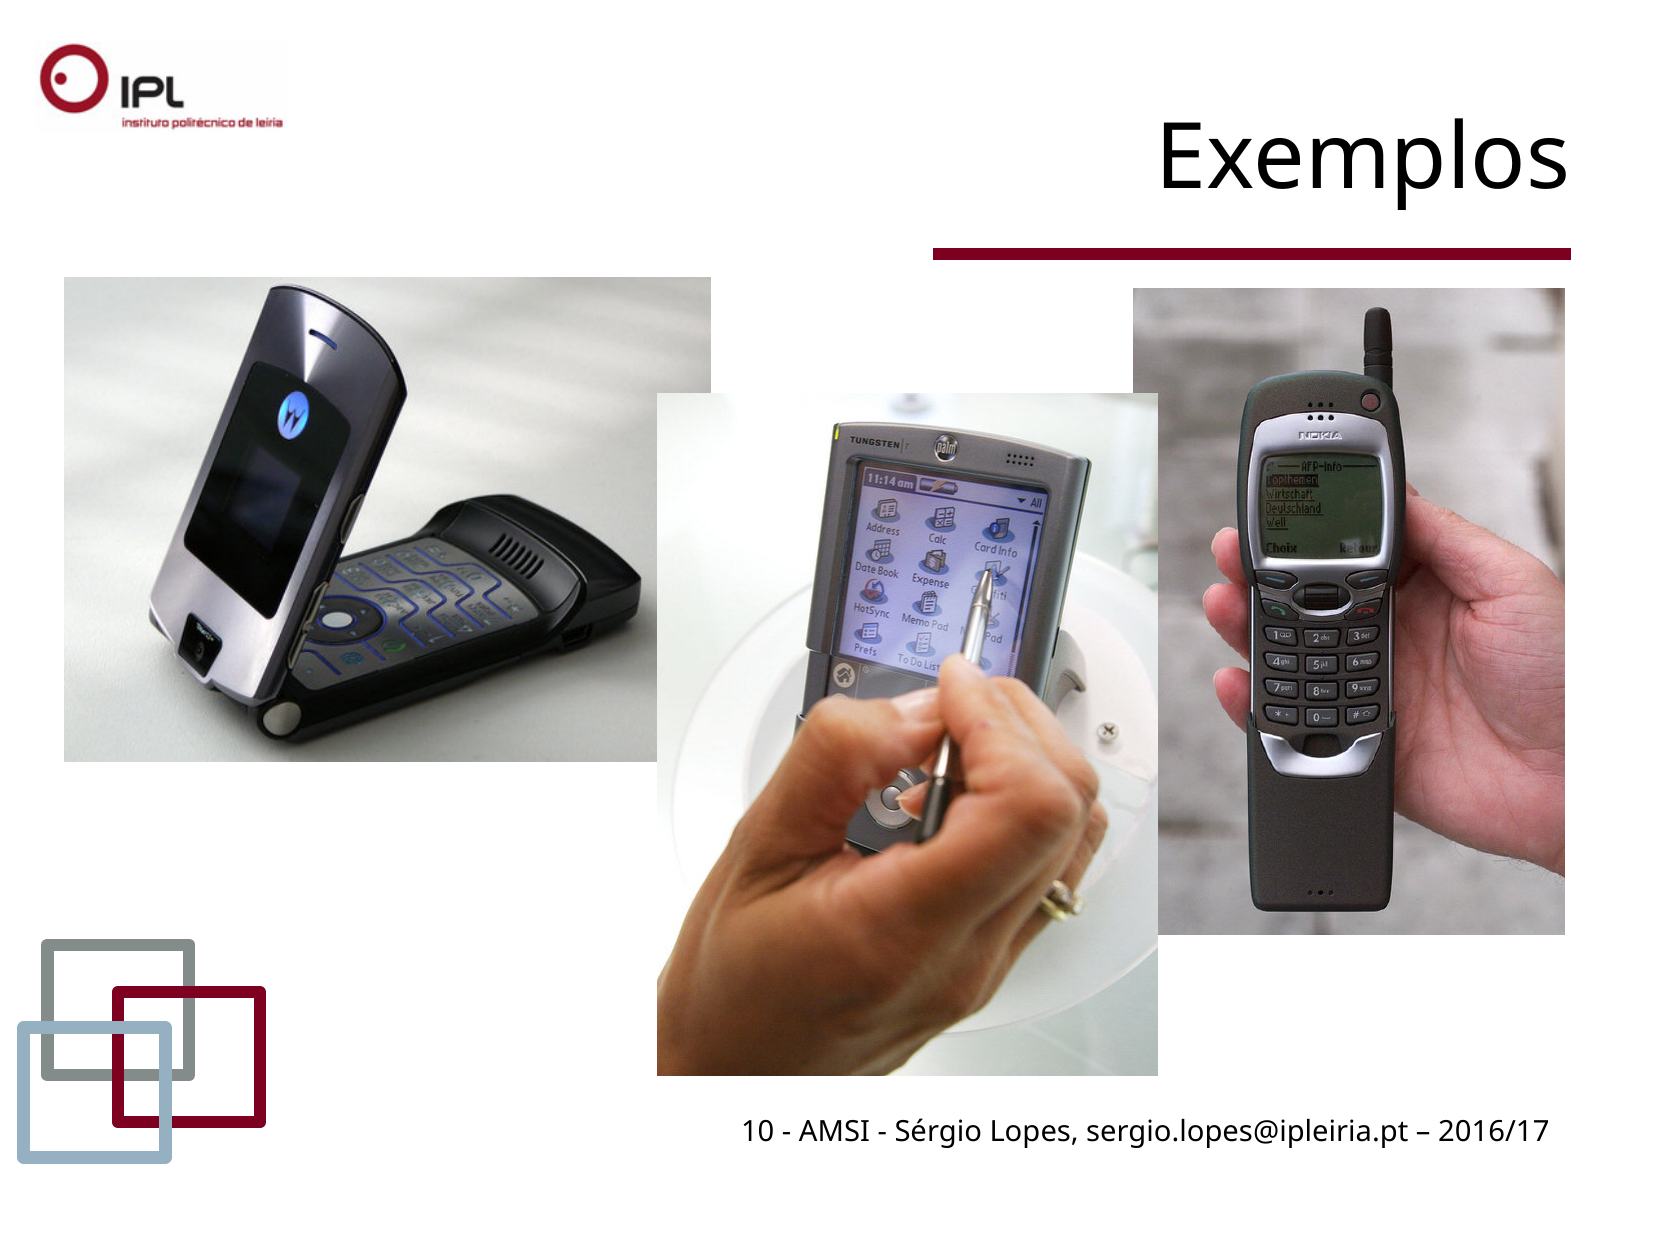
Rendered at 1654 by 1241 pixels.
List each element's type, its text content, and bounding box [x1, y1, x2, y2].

picture [64, 277, 1565, 1076]
title Exemplos [82, 49, 1571, 257]
picture [35, 41, 291, 133]
text_box 10 - AMSI - Sérgio Lopes, sergio.lopes@ipleiria.pt – 2016/17 [242, 1103, 1565, 1158]
